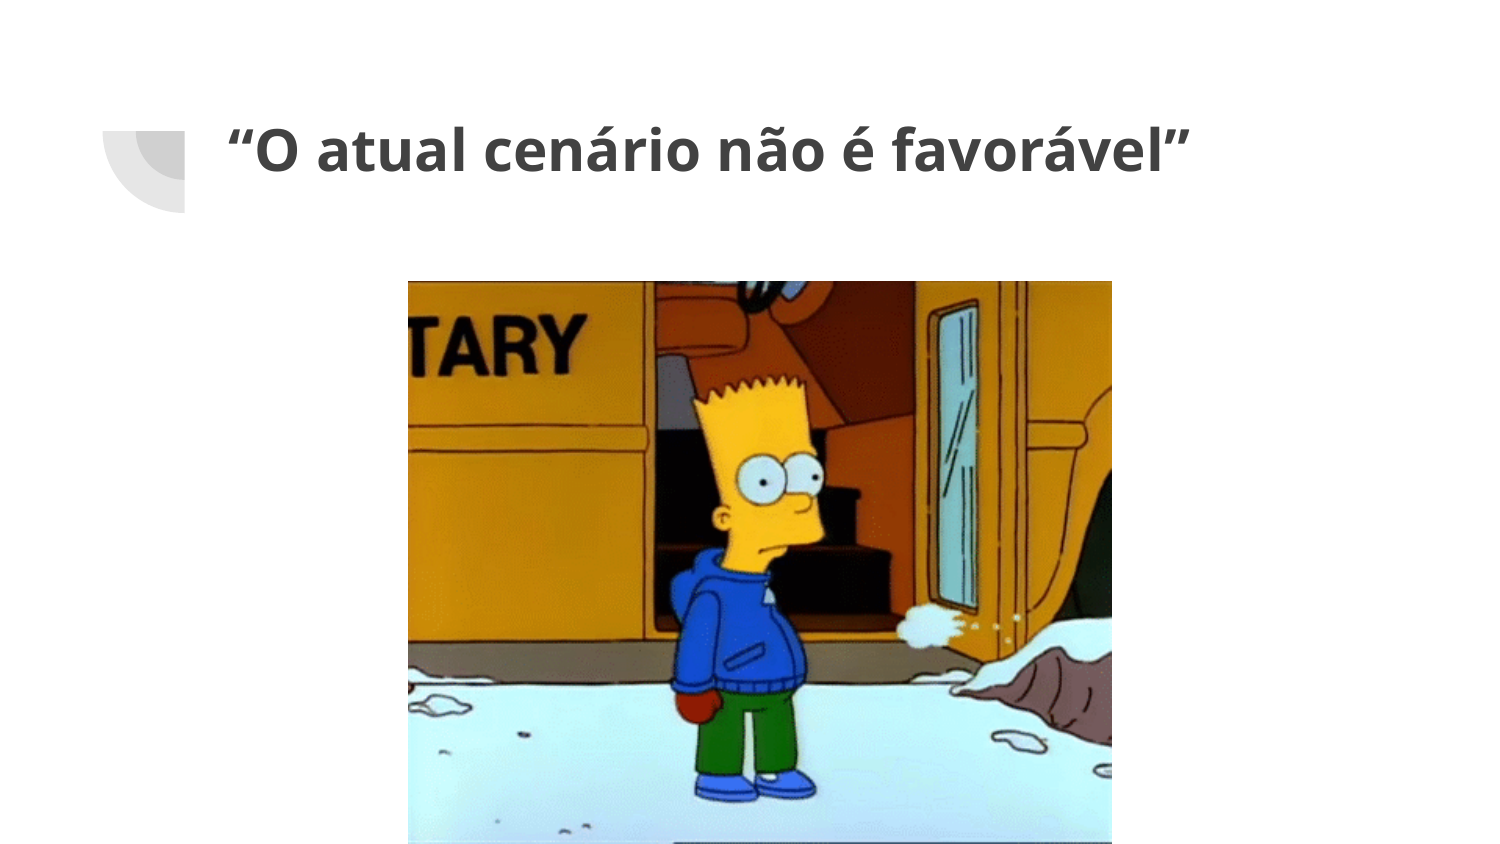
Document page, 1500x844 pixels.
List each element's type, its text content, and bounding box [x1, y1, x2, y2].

title “O atual cenário não é favorável” [213, 98, 1368, 263]
picture [408, 281, 1112, 844]
